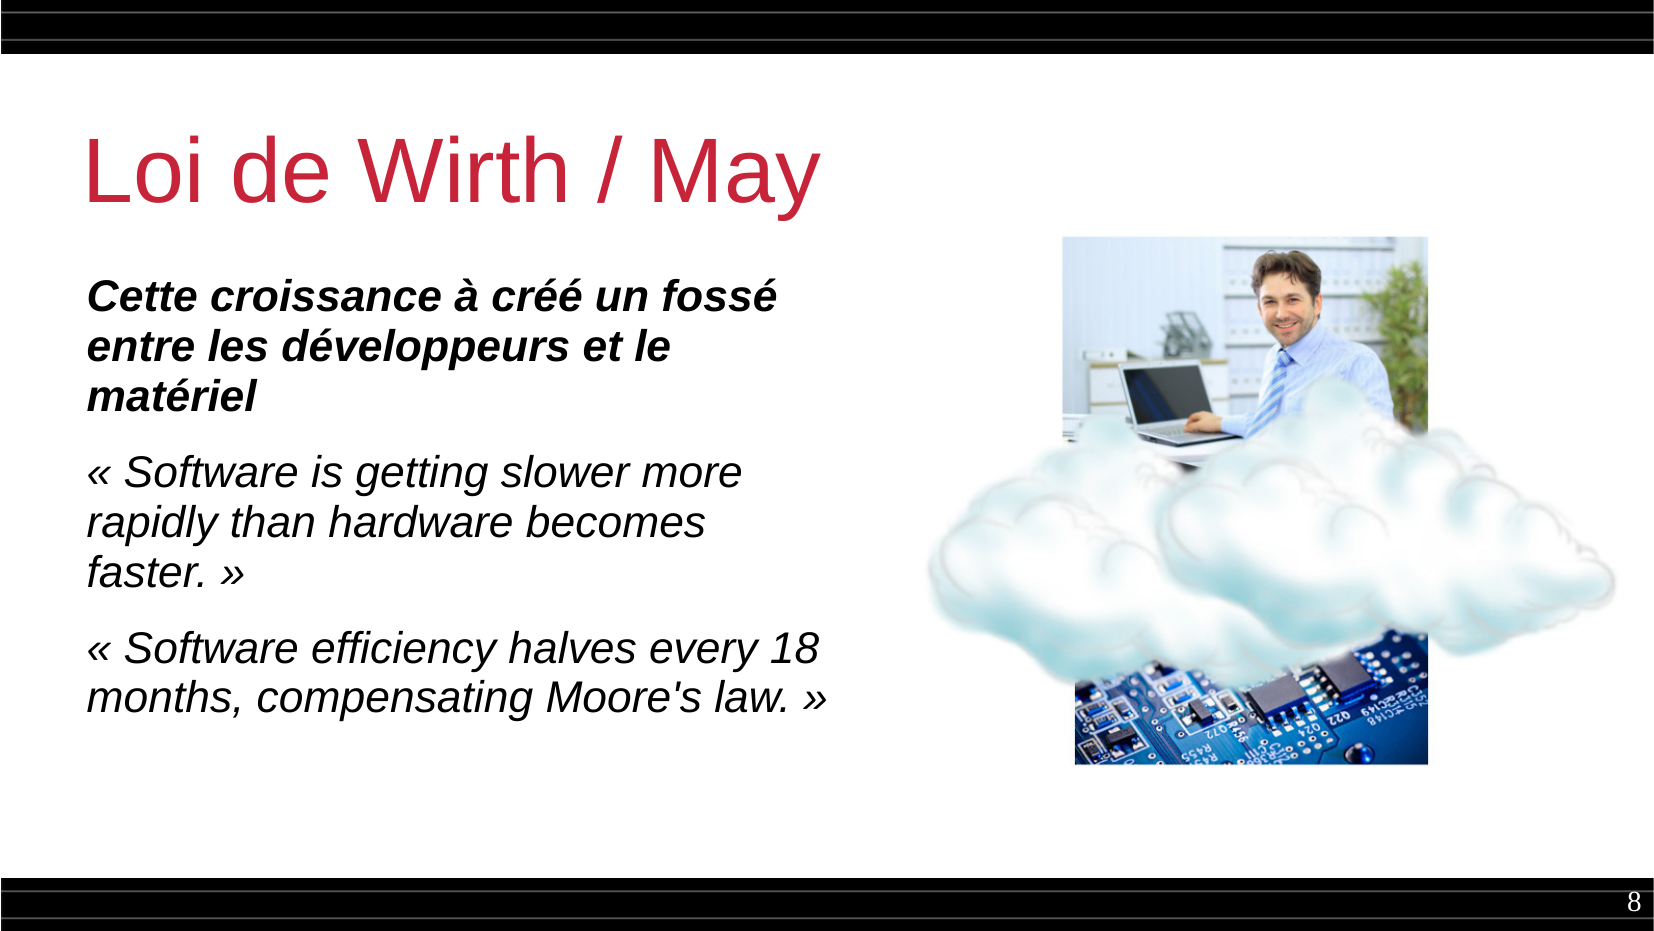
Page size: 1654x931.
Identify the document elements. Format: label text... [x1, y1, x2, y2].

picture [862, 192, 1654, 815]
picture [1, 878, 1654, 931]
list Cette croissance à créé un fossé entre les développeurs et le matériel « Software is getting slower more rapidly than hardware becomes faster. » « Software efficiency halves every 18 months, compensating Moore's law. » [23, 271, 851, 758]
picture [1, 0, 1654, 54]
title Loi de Wirth / May [82, 92, 1571, 249]
